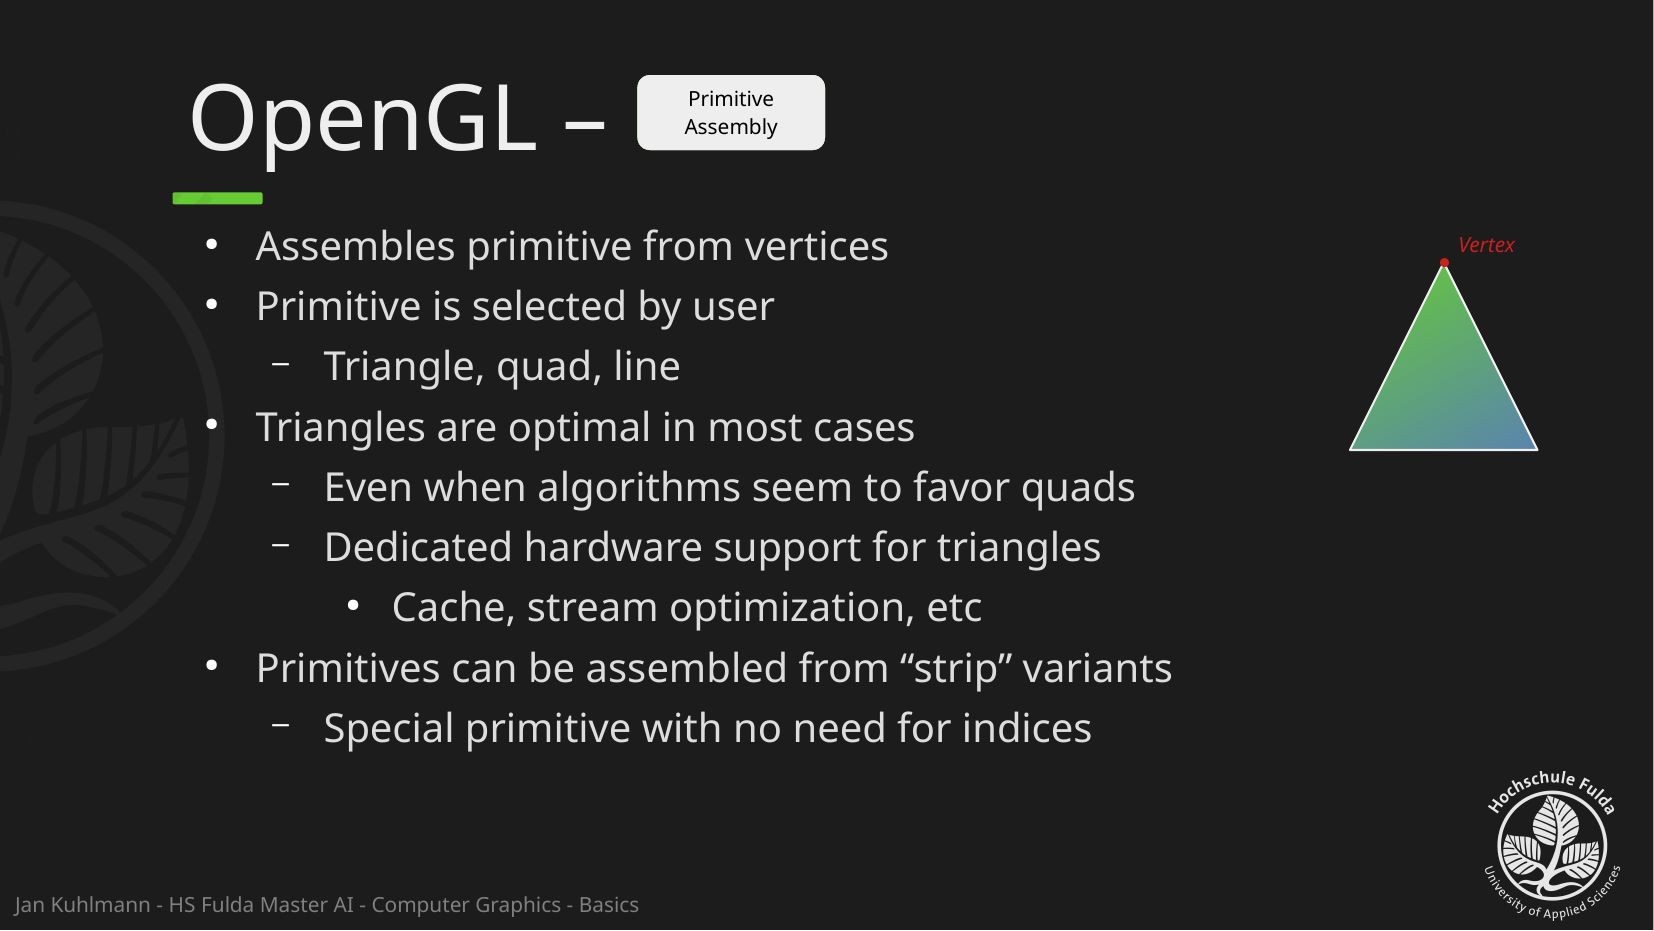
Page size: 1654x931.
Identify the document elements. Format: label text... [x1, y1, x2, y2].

picture [1485, 771, 1620, 921]
list Vertex [1387, 229, 1538, 338]
list Assembles primitive from vertices Primitive is selected by user Triangle, quad, line Triangles are optimal in most cases Even when algorithms seem to favor quads Dedicated hardware support for triangles Cache, stream optimization, etc Primitives can be assembled from “strip” variants Special primitive with no need for indices [187, 217, 1571, 758]
title OpenGL – [187, 37, 1571, 193]
text_box Primitive Assembly [637, 75, 826, 151]
text_box [1349, 338, 1538, 451]
